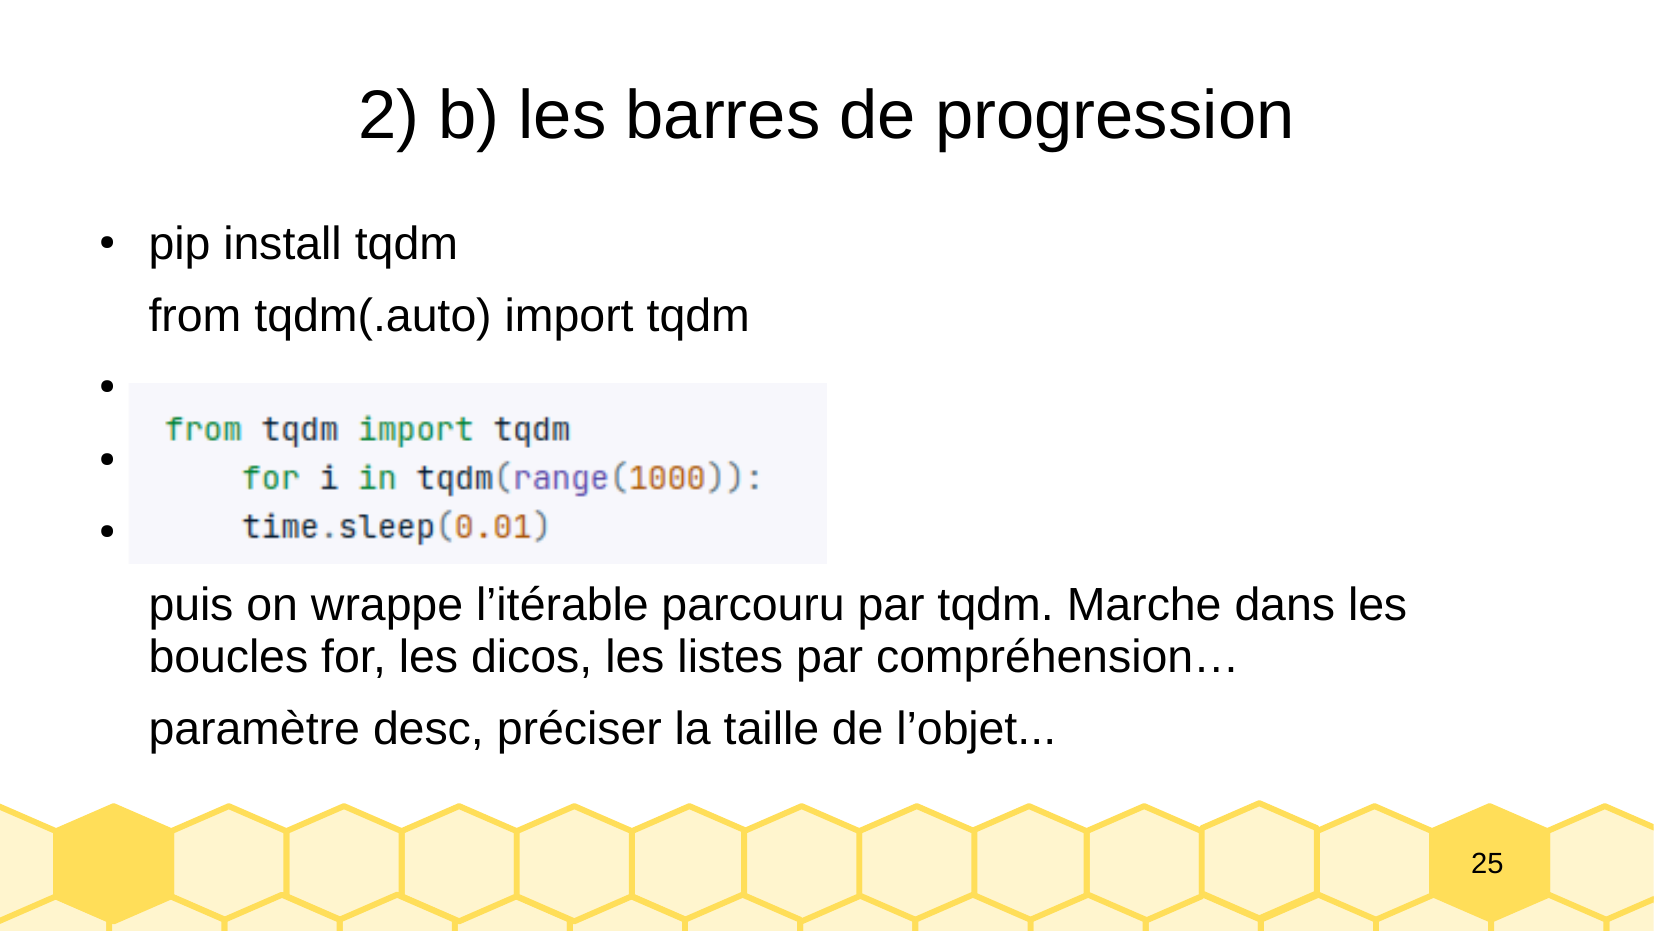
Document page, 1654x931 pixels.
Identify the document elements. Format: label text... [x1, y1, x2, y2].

list pip install tqdm from tqdm(.auto) import tqdm puis on wrappe l’itérable parcouru par tqdm. Marche dans les boucles for, les dicos, les listes par compréhension… paramètre desc, préciser la taille de l’objet... [82, 217, 1571, 758]
picture [118, 383, 827, 564]
title 2) b) les barres de progression [82, 37, 1571, 193]
